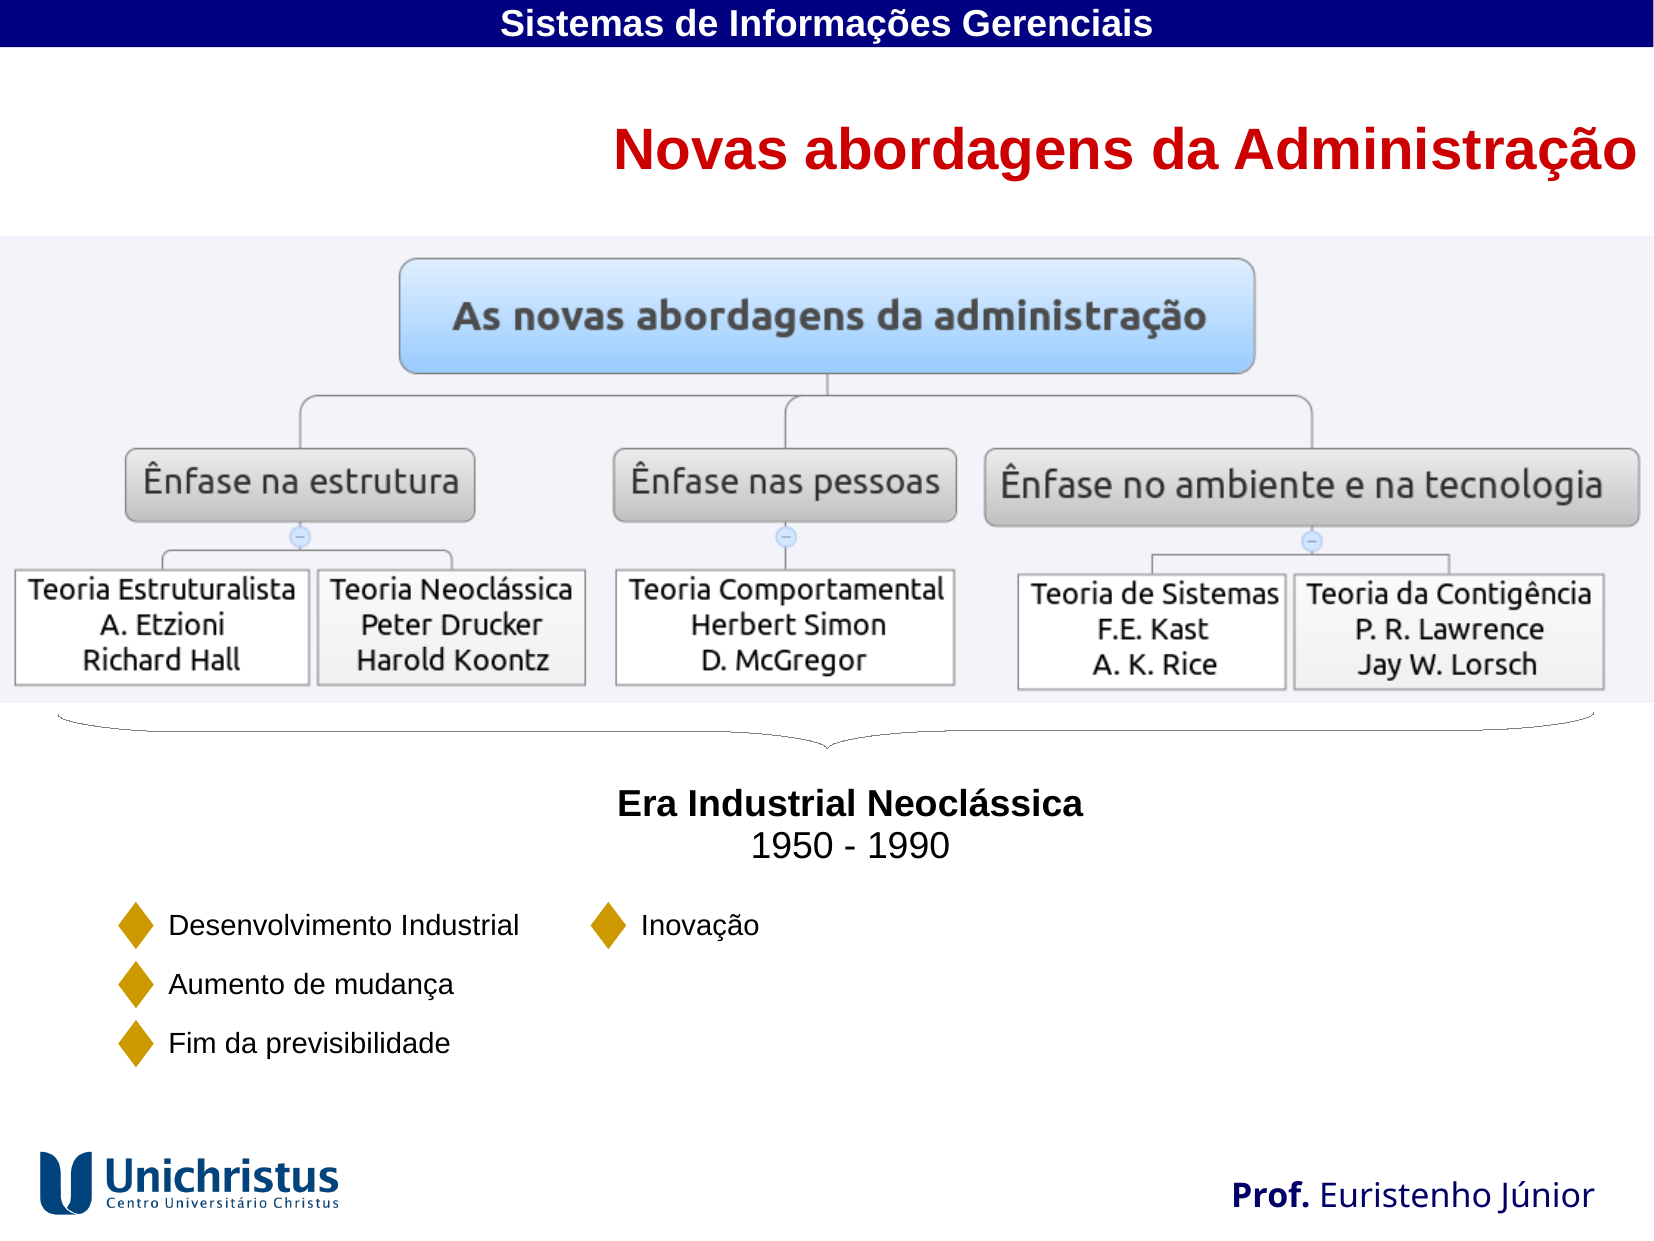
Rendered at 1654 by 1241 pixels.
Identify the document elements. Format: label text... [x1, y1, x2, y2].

text_box [118, 1020, 153, 1068]
text_box Prof. Euristenho Júnior [1216, 1163, 1654, 1224]
text_box [590, 901, 626, 950]
text_box [118, 960, 153, 1009]
text_box Era Industrial Neoclássica 1950 - 1990 [602, 775, 1099, 875]
text_box Fim da previsibilidade [153, 1020, 467, 1068]
picture [35, 1148, 343, 1217]
text_box Aumento de mudança [153, 960, 470, 1009]
text_box [118, 901, 153, 950]
text_box Inovação [626, 901, 775, 950]
text_box Novas abordagens da Administração [599, 109, 1654, 189]
text_box Desenvolvimento Industrial [153, 901, 536, 950]
text_box Sistemas de Informações Gerenciais [0, 0, 1654, 48]
picture [0, 236, 1654, 703]
